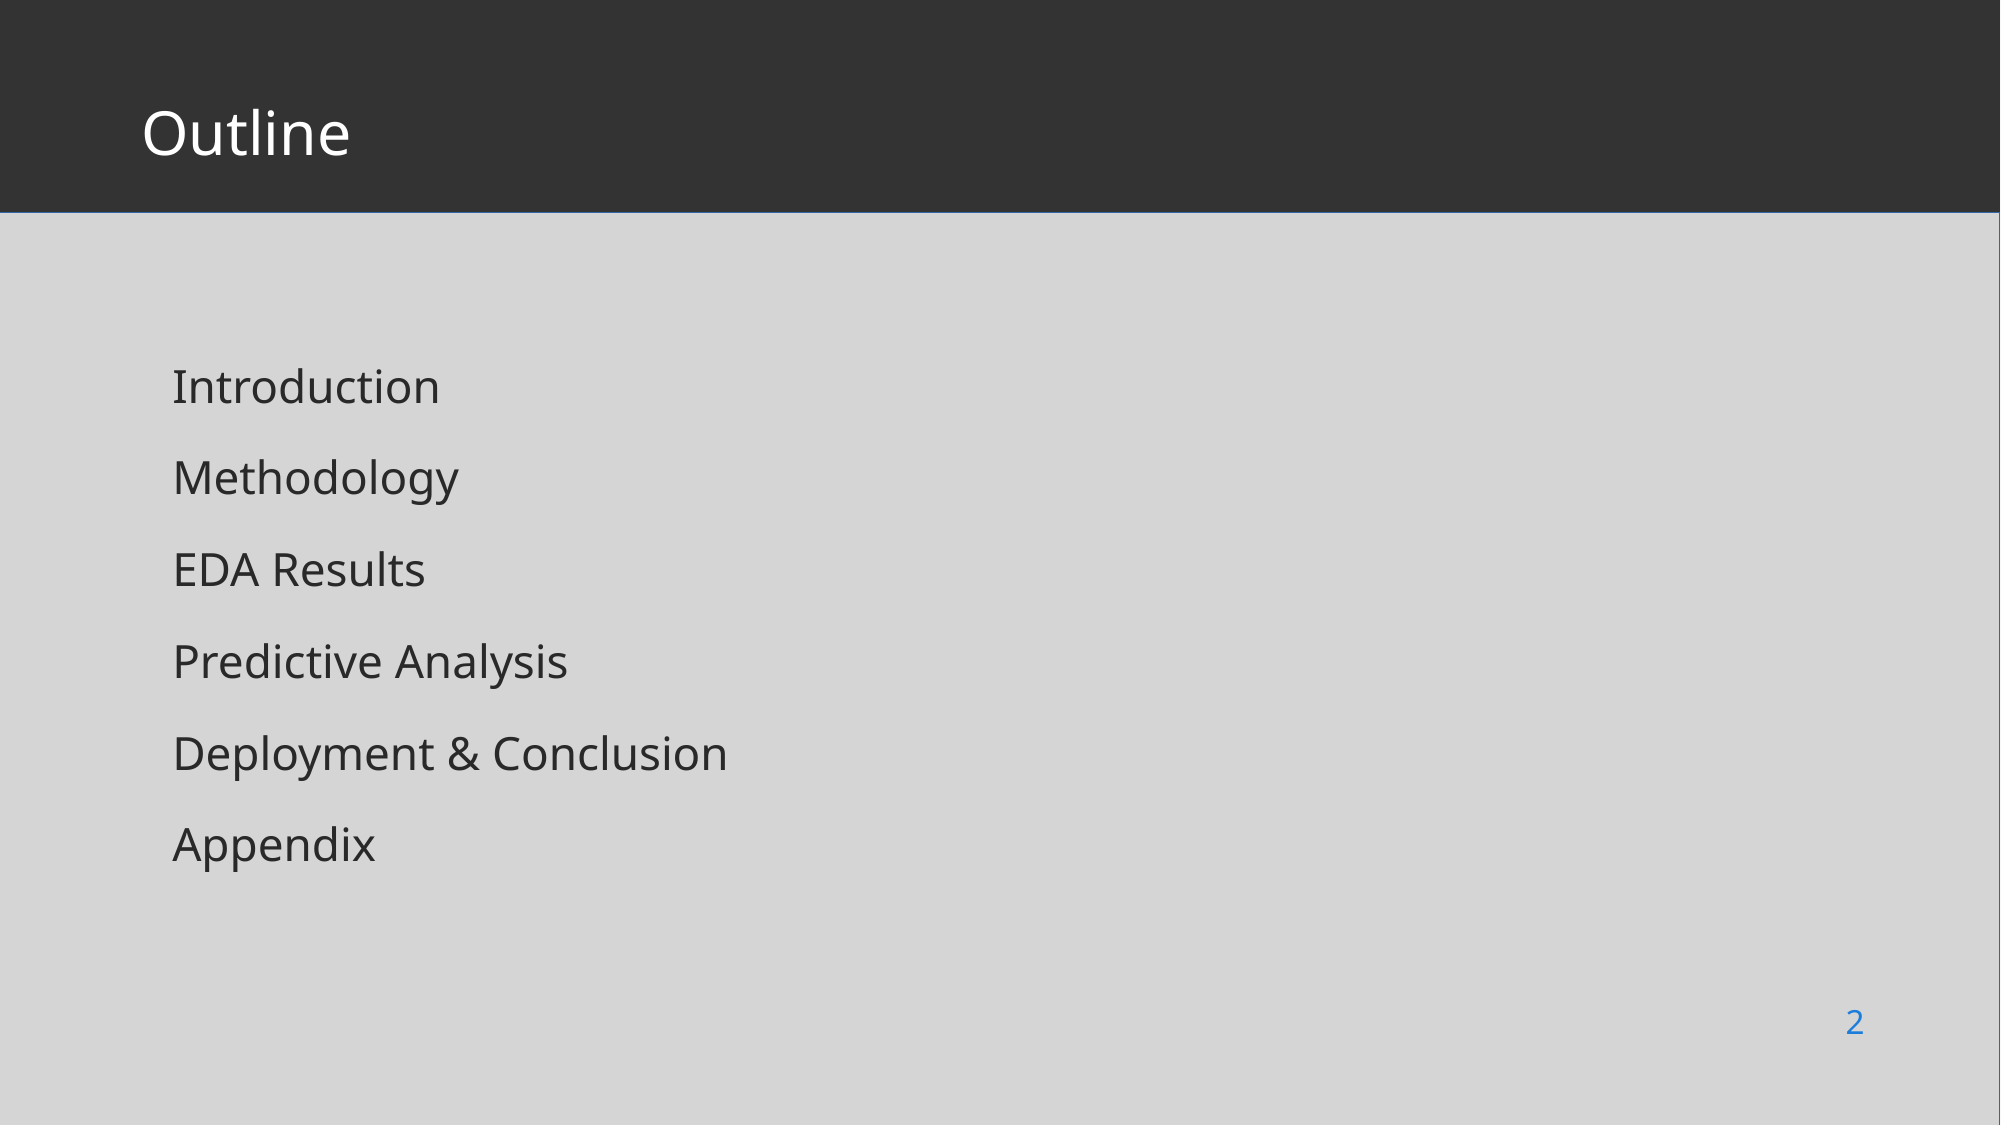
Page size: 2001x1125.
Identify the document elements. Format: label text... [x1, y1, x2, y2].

slide_number <number> [1429, 988, 1880, 1055]
text_box Outline [126, 88, 1852, 179]
text_box Introduction Methodology EDA Results Predictive Analysis Deployment & Conclusion Appendix [157, 346, 1005, 892]
text_box [0, 0, 2000, 1125]
